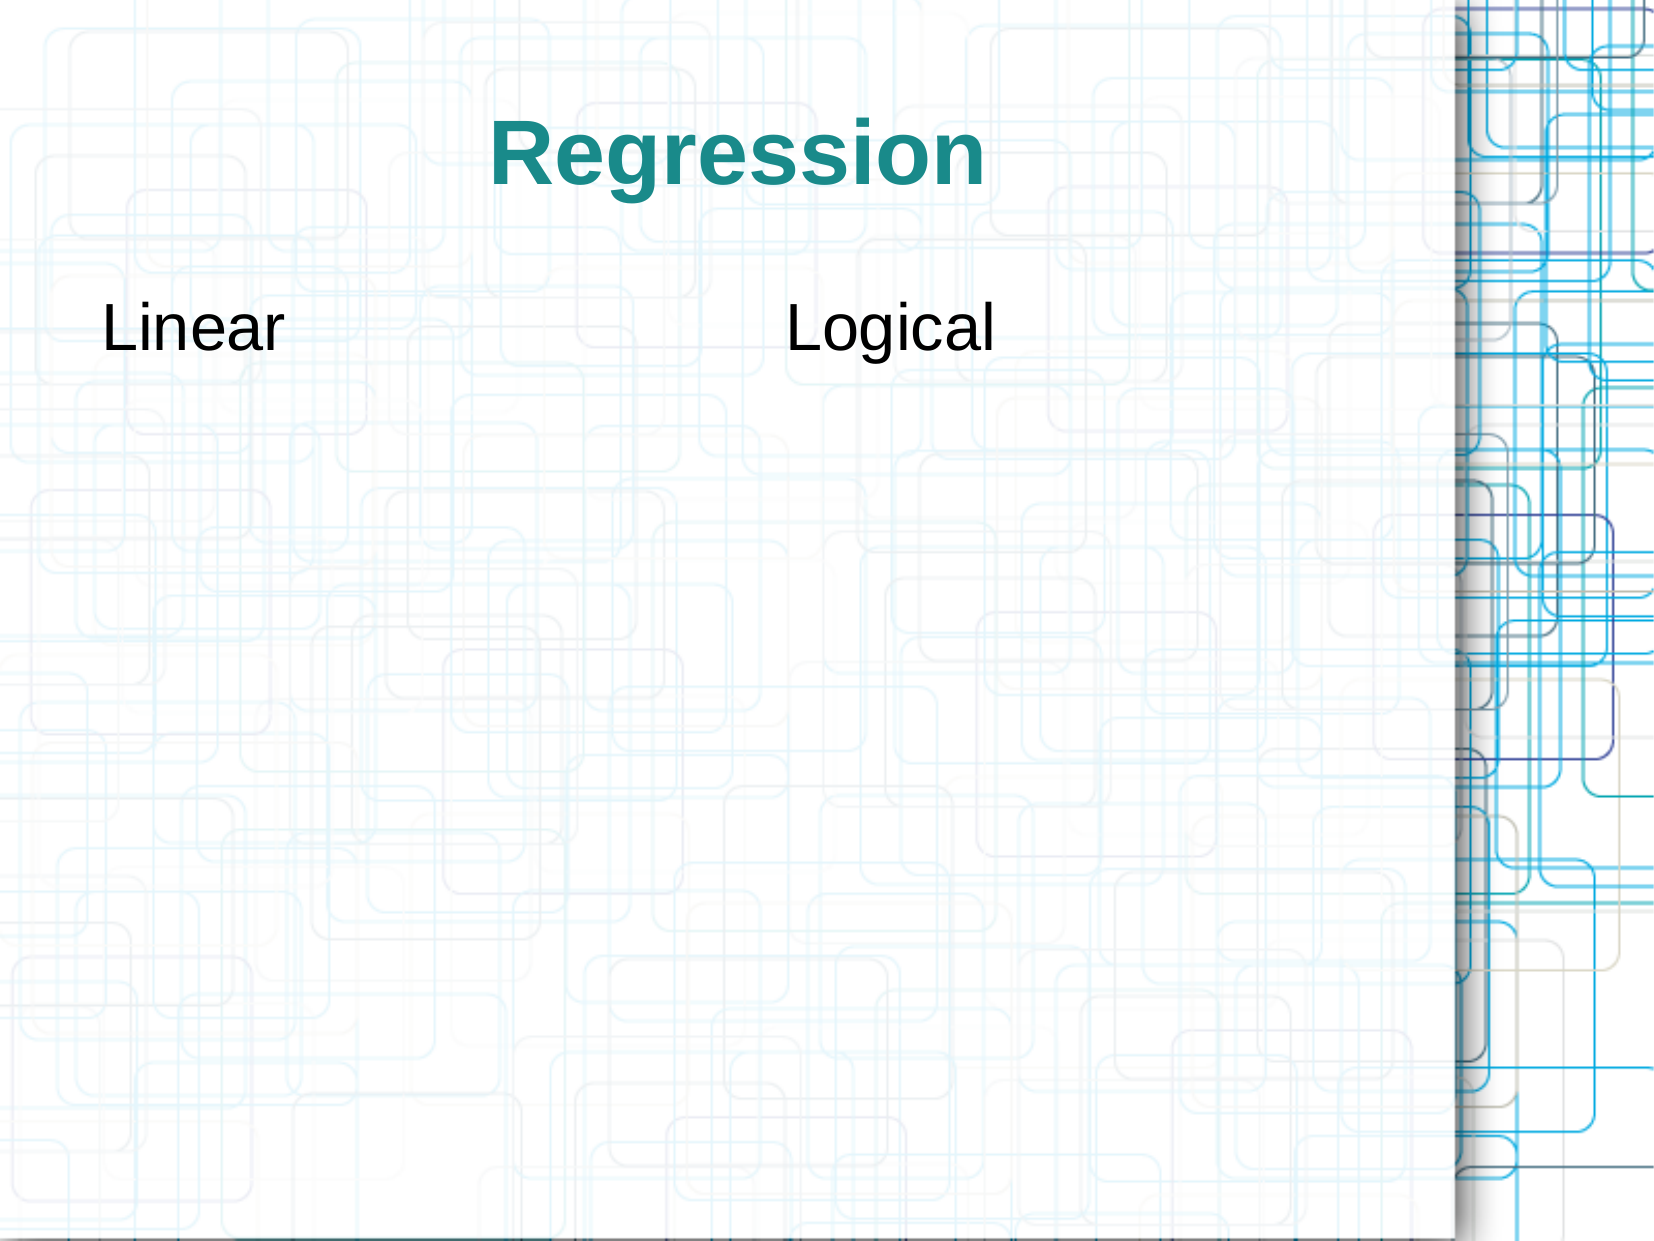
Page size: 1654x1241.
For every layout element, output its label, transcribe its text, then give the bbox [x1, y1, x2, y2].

list Logical [766, 290, 1418, 1010]
picture [0, 0, 1654, 1241]
list Linear [82, 290, 734, 1010]
title Regression [59, 49, 1418, 257]
